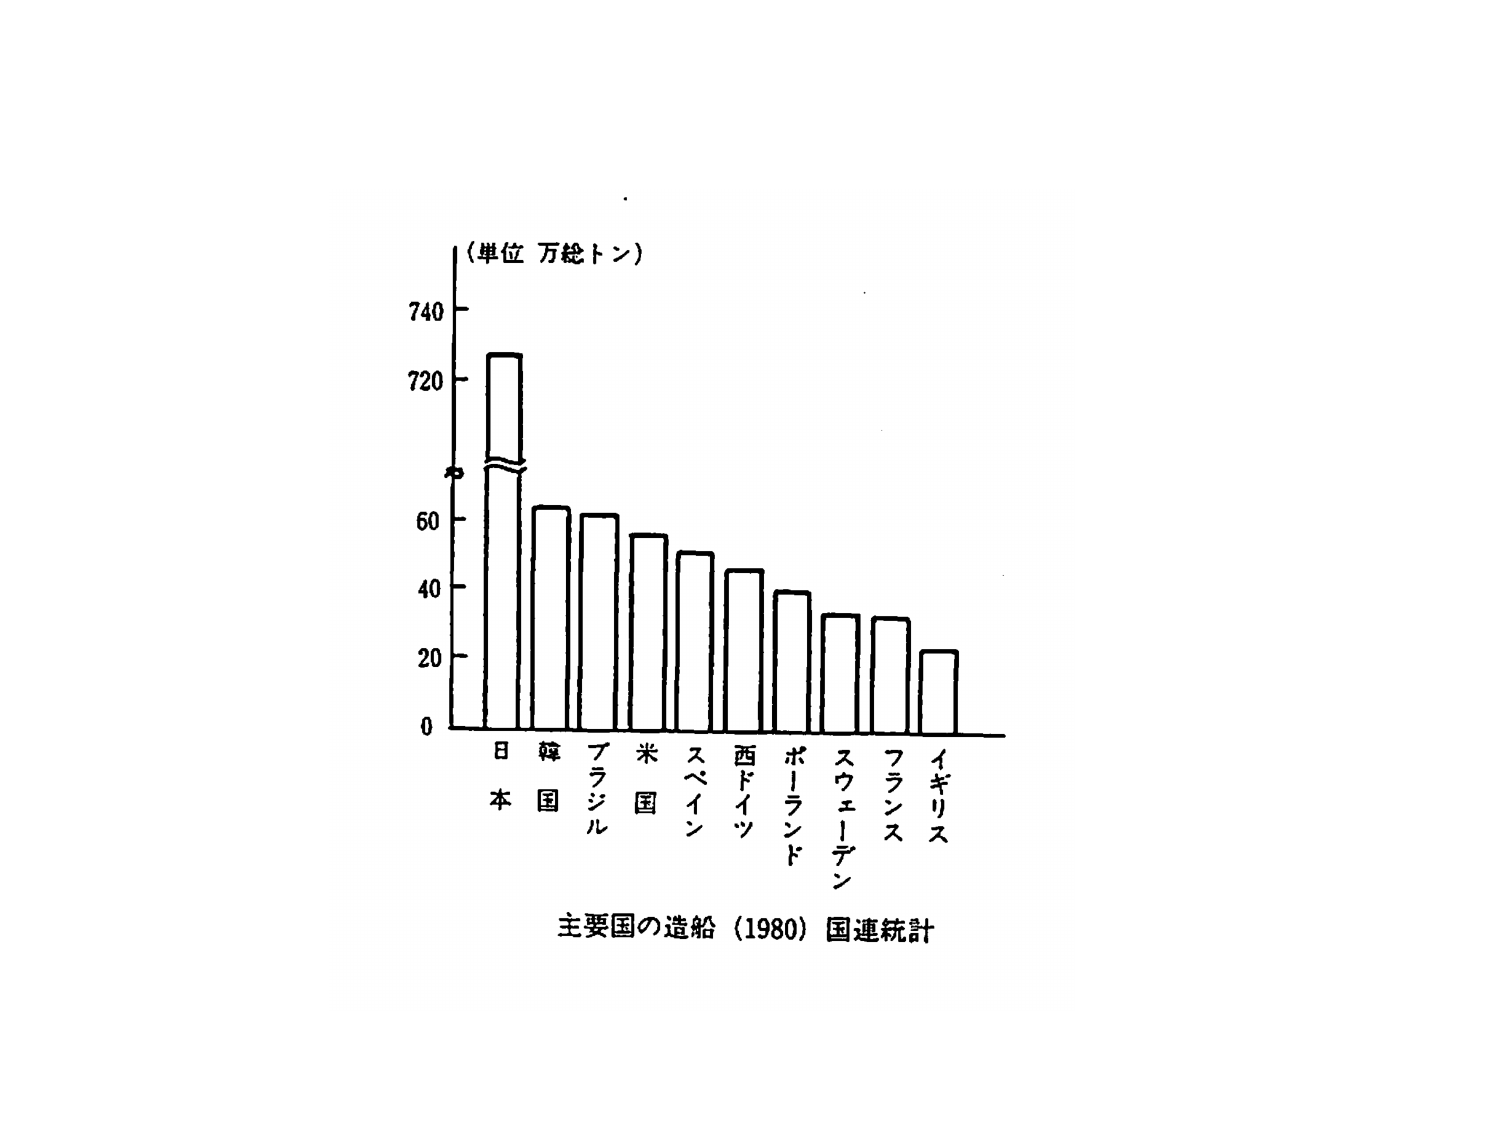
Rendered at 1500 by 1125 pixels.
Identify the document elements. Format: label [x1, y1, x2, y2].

picture [329, 189, 1075, 1011]
